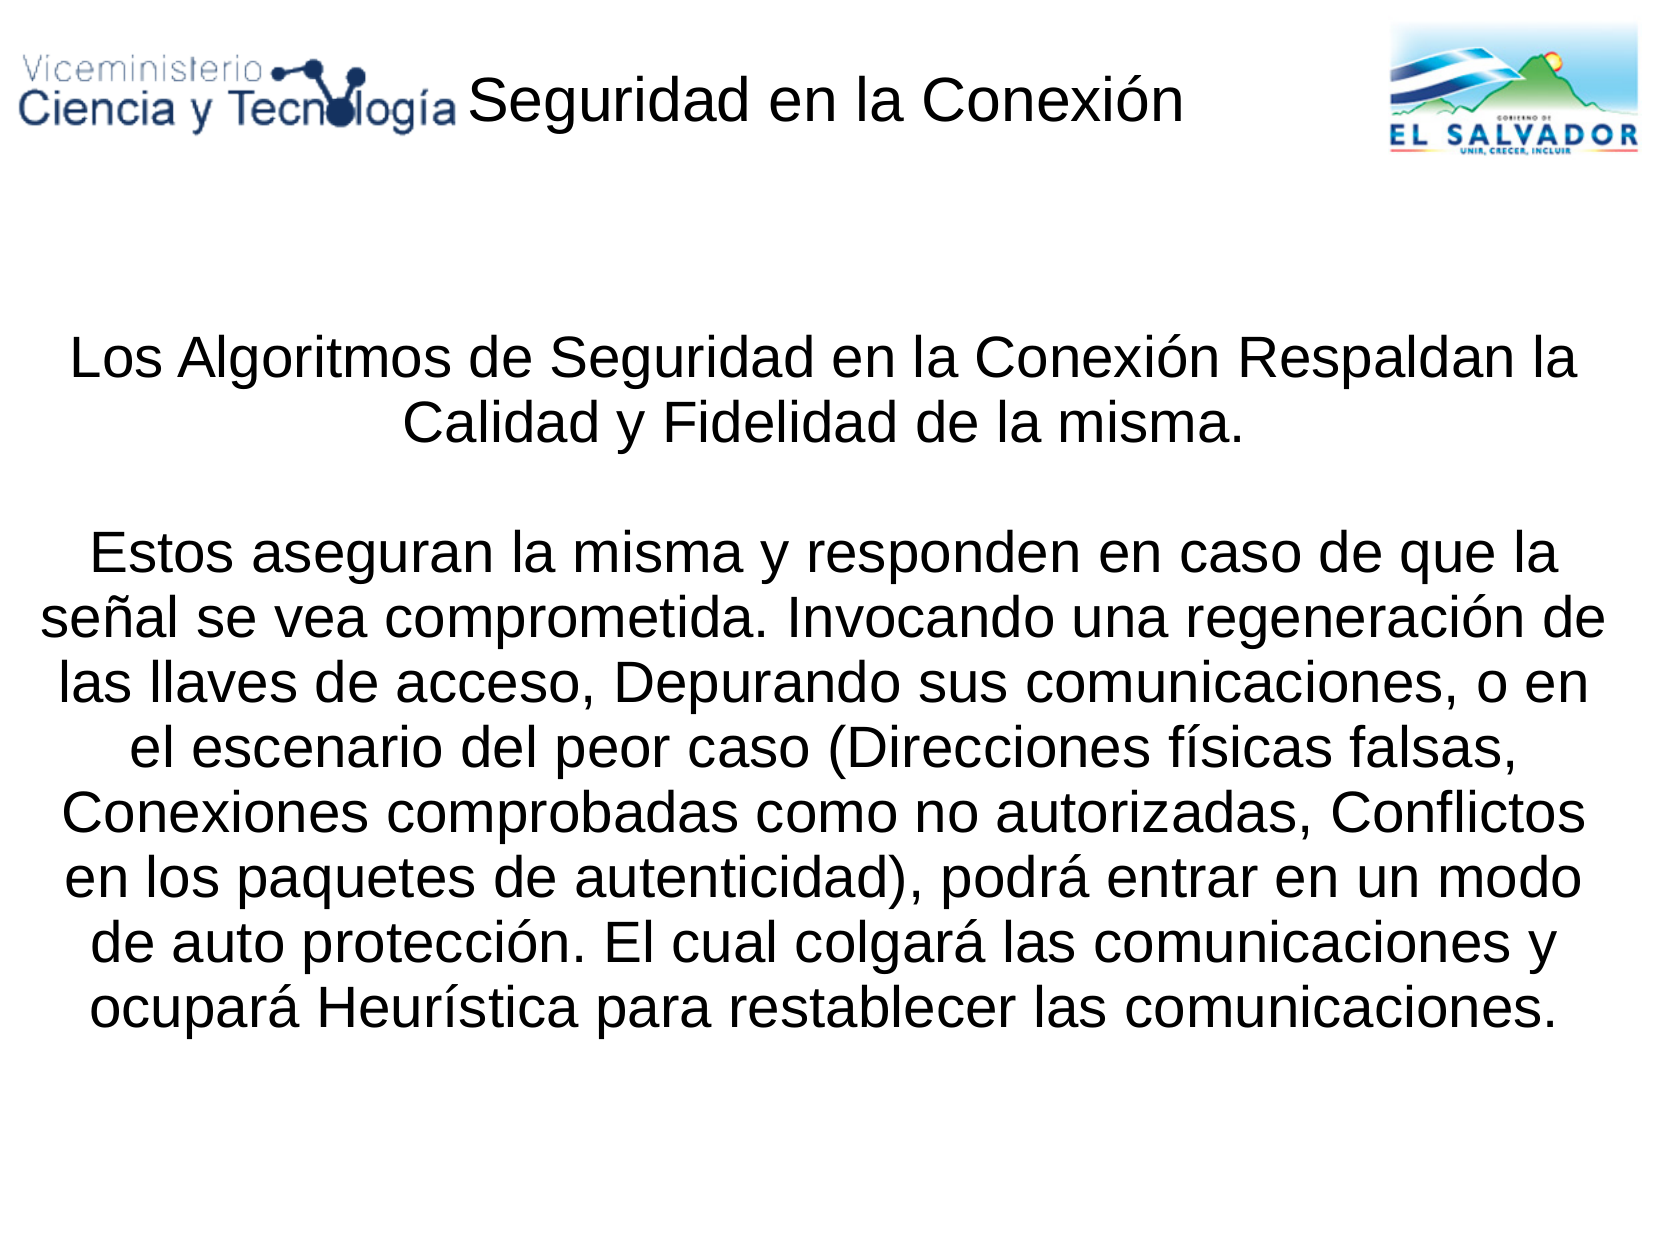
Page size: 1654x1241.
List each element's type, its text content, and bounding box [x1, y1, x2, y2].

subtitle Los Algoritmos de Seguridad en la Conexión Respaldan la Calidad y Fidelidad de la misma. Estos aseguran la misma y responden en caso de que la señal se vea comprometida. Invocando una regeneración de las llaves de acceso, Depurando sus comunicaciones, o en el escenario del peor caso (Direcciones físicas falsas, Conexiones comprobadas como no autorizadas, Conflictos en los paquetes de autenticidad), podrá entrar en un modo de auto protección. El cual colgará las comunicaciones y ocupará Heurística para restablecer las comunicaciones. [30, 195, 1621, 1171]
picture [11, 17, 475, 162]
title Seguridad en la Conexión [29, 49, 1624, 151]
picture [1388, 15, 1642, 160]
